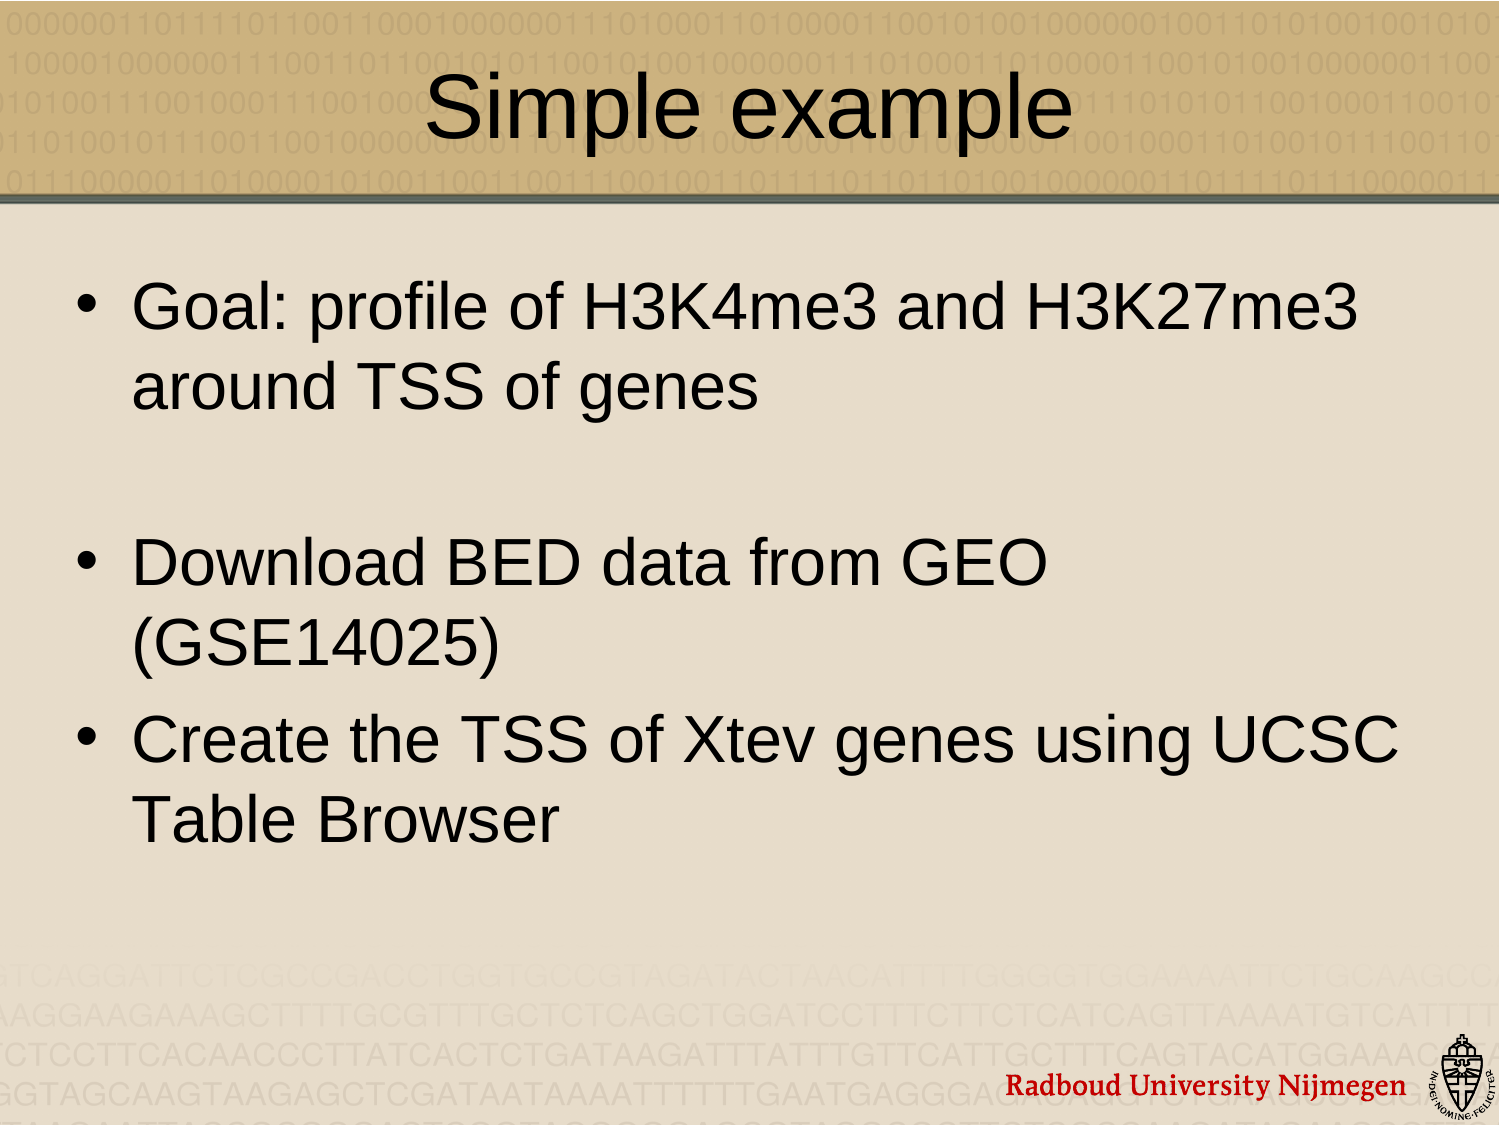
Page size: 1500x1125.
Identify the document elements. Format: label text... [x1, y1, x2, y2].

picture [0, 1, 1500, 1125]
list Goal: profile of H3K4me3 and H3K27me3 around TSS of genes Download BED data from GEO (GSE14025) Create the TSS of Xtev genes using UCSC Table Browser [75, 262, 1426, 1006]
title Simple example [75, 7, 1425, 196]
